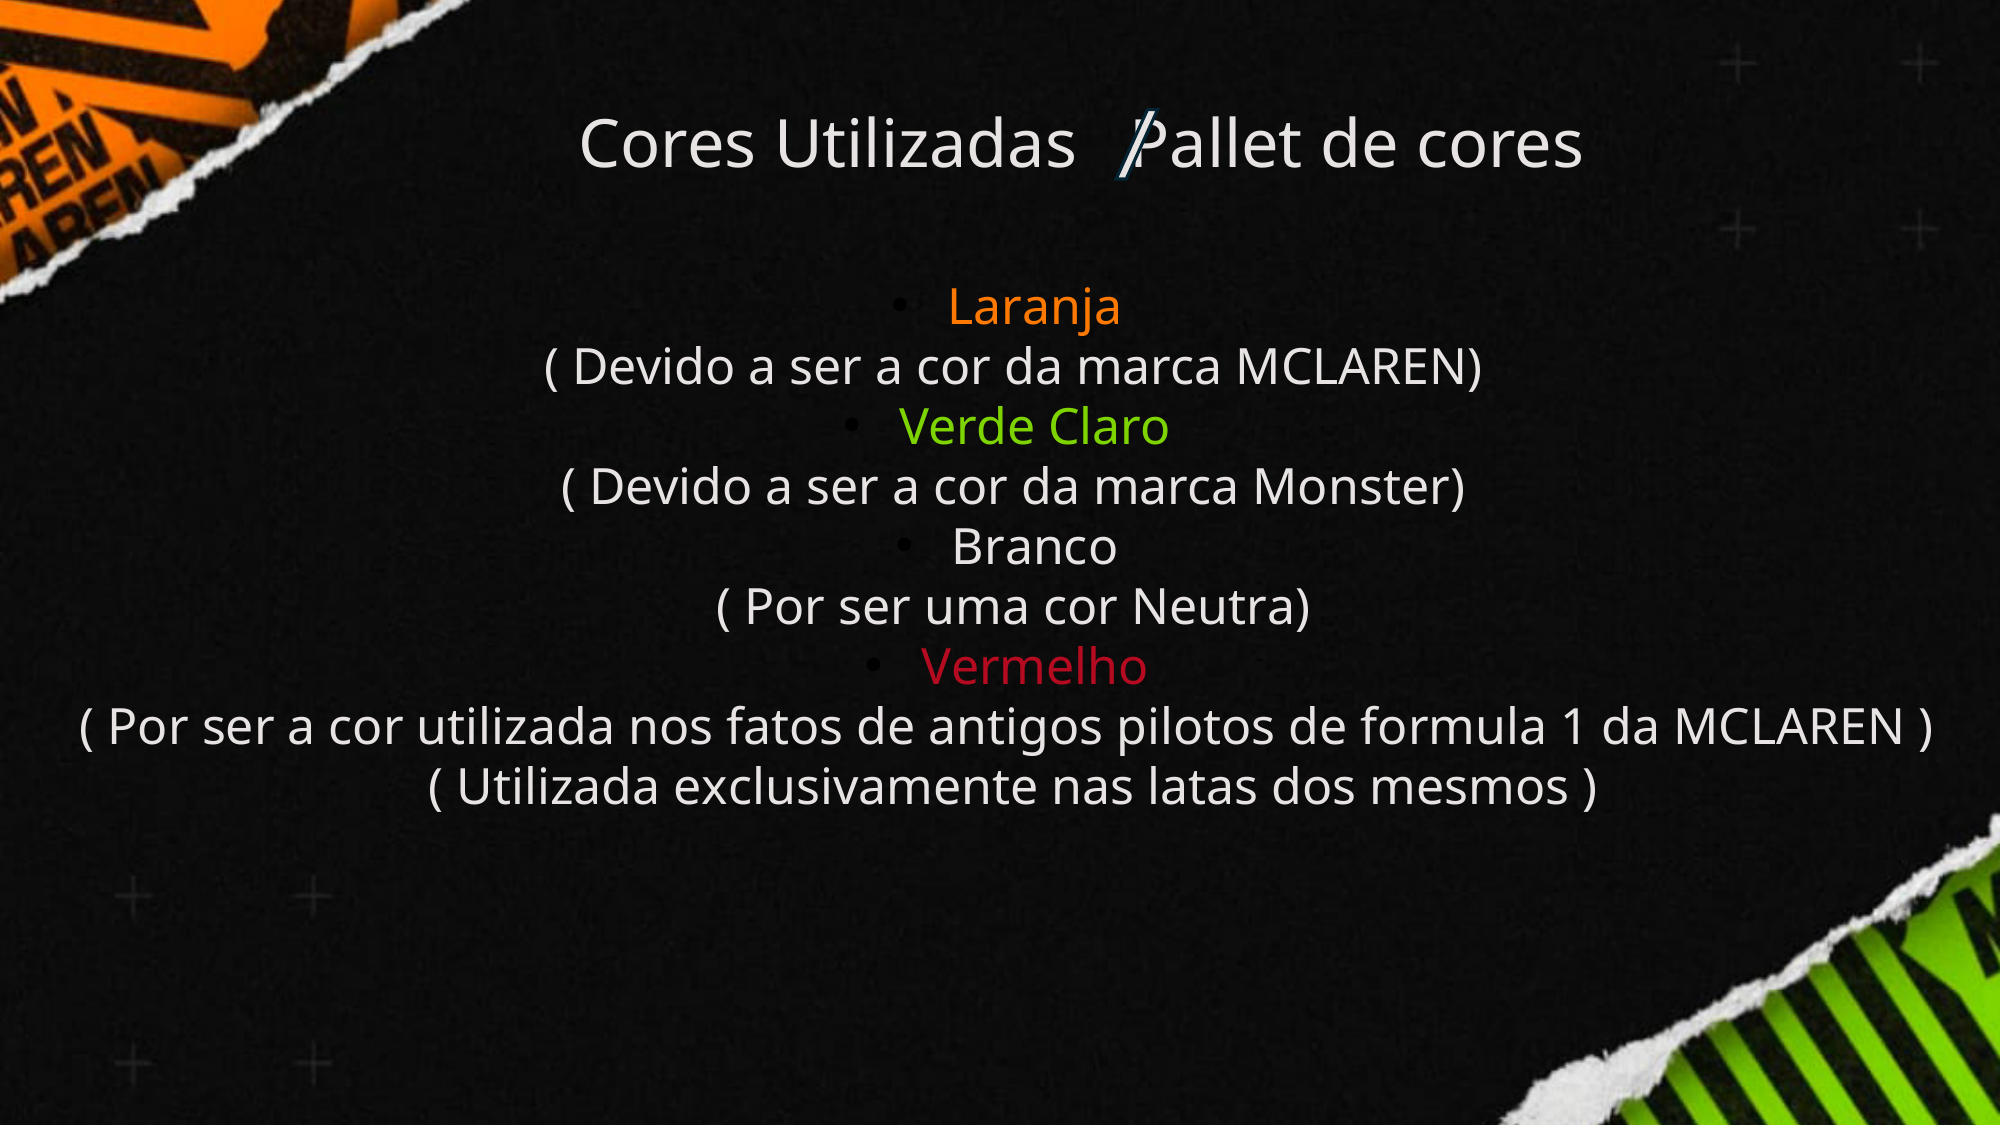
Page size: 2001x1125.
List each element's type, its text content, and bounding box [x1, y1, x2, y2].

text_box [1116, 109, 1158, 179]
picture [0, 0, 2000, 1125]
text_box Laranja ( Devido a ser a cor da marca MCLAREN) Verde Claro ( Devido a ser a cor da marca Monster) Branco ( Por ser uma cor Neutra) Vermelho ( Por ser a cor utilizada nos fatos de antigos pilotos de formula 1 da MCLAREN ) ( Utilizada exclusivamente nas latas dos mesmos ) [64, 206, 1986, 919]
text_box Cores Utilizadas Pallet de cores [563, 93, 1815, 189]
